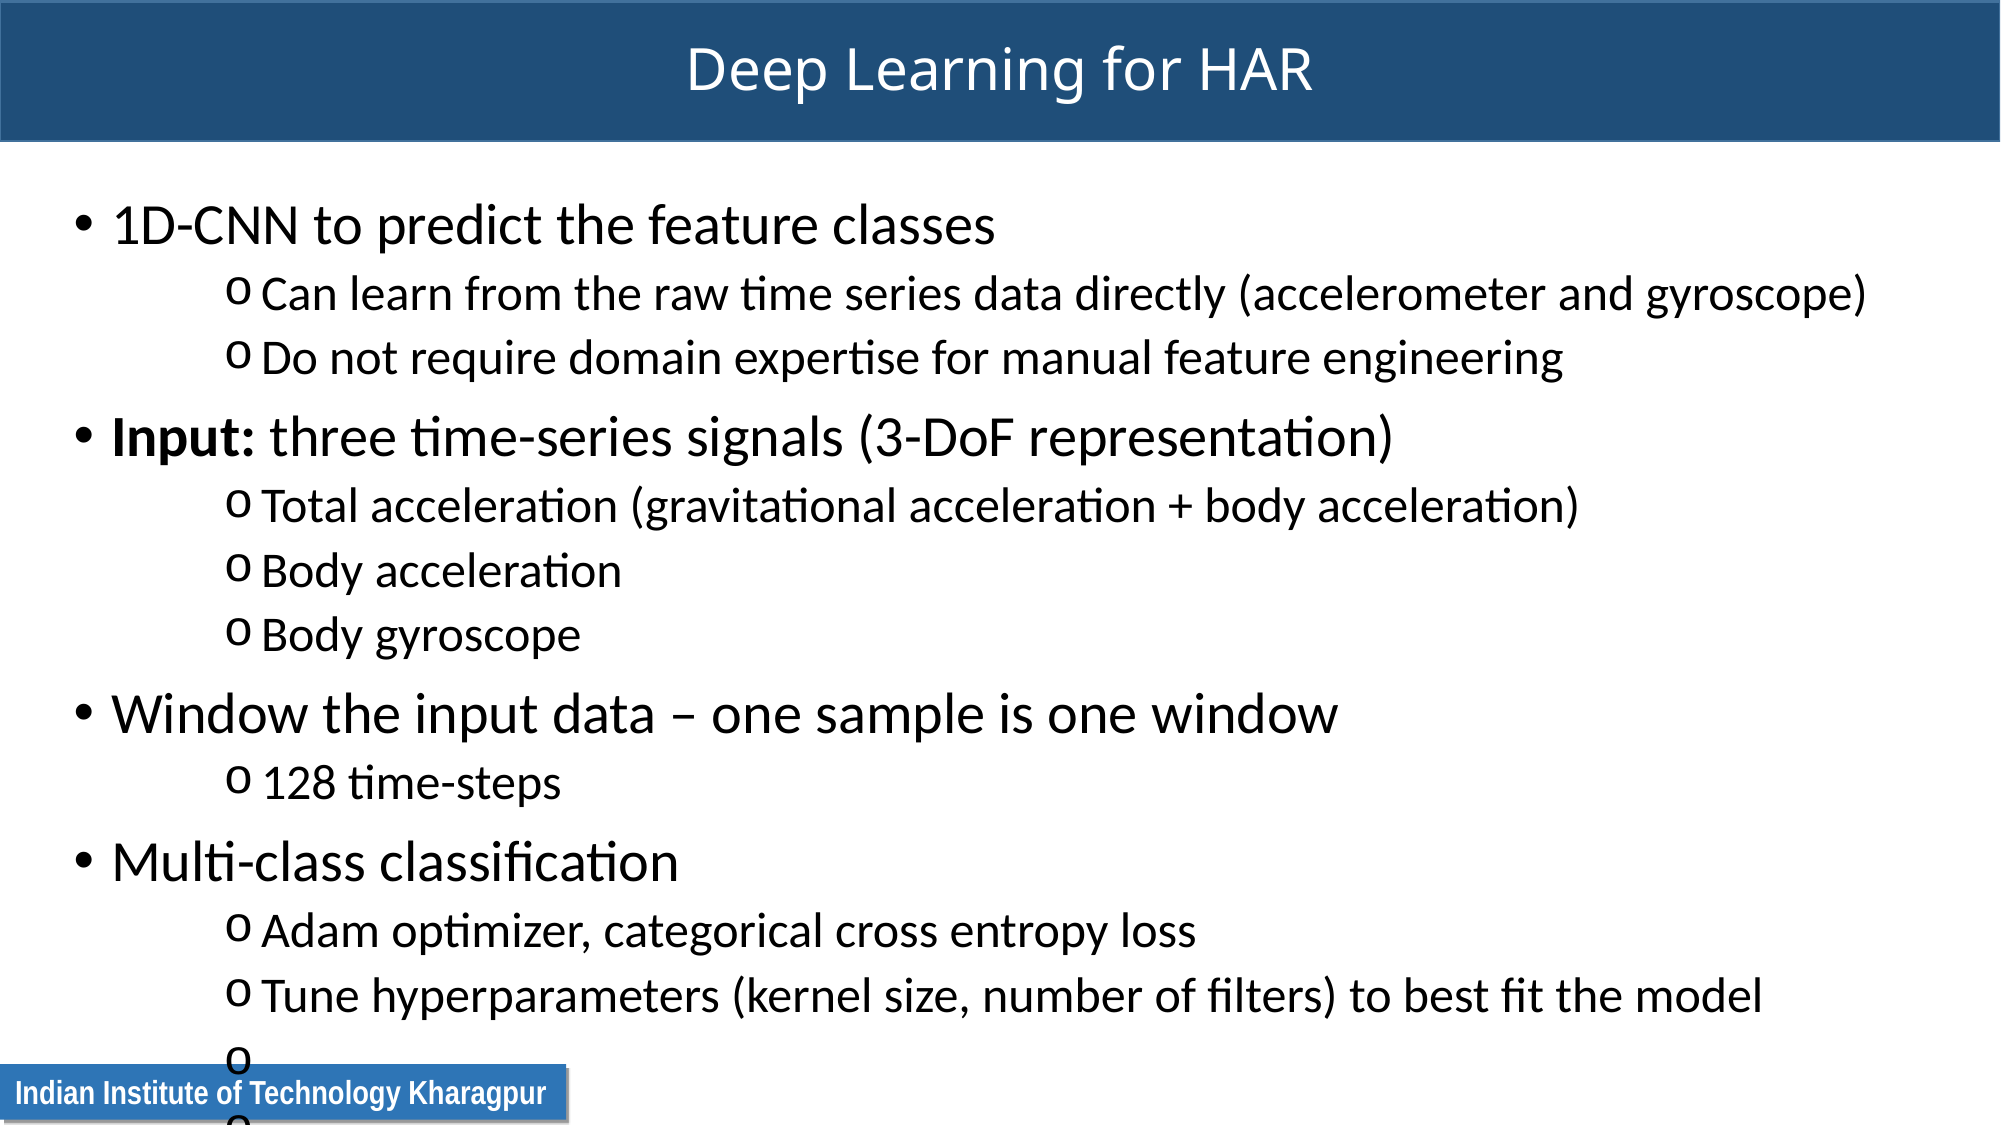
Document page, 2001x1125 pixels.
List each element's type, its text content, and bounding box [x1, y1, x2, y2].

title Deep Learning for HAR [0, 1, 2000, 141]
list 1D-CNN to predict the feature classes Can learn from the raw time series data directly (accelerometer and gyroscope) Do not require domain expertise for manual feature engineering Input: three time-series signals (3-DoF representation) Total acceleration (gravitational acceleration + body acceleration) Body acceleration Body gyroscope Window the input data – one sample is one window 128 time-steps Multi-class classification Adam optimizer, categorical cross entropy loss Tune hyperparameters (kernel size, number of filters) to best fit the model [58, 186, 1954, 1065]
